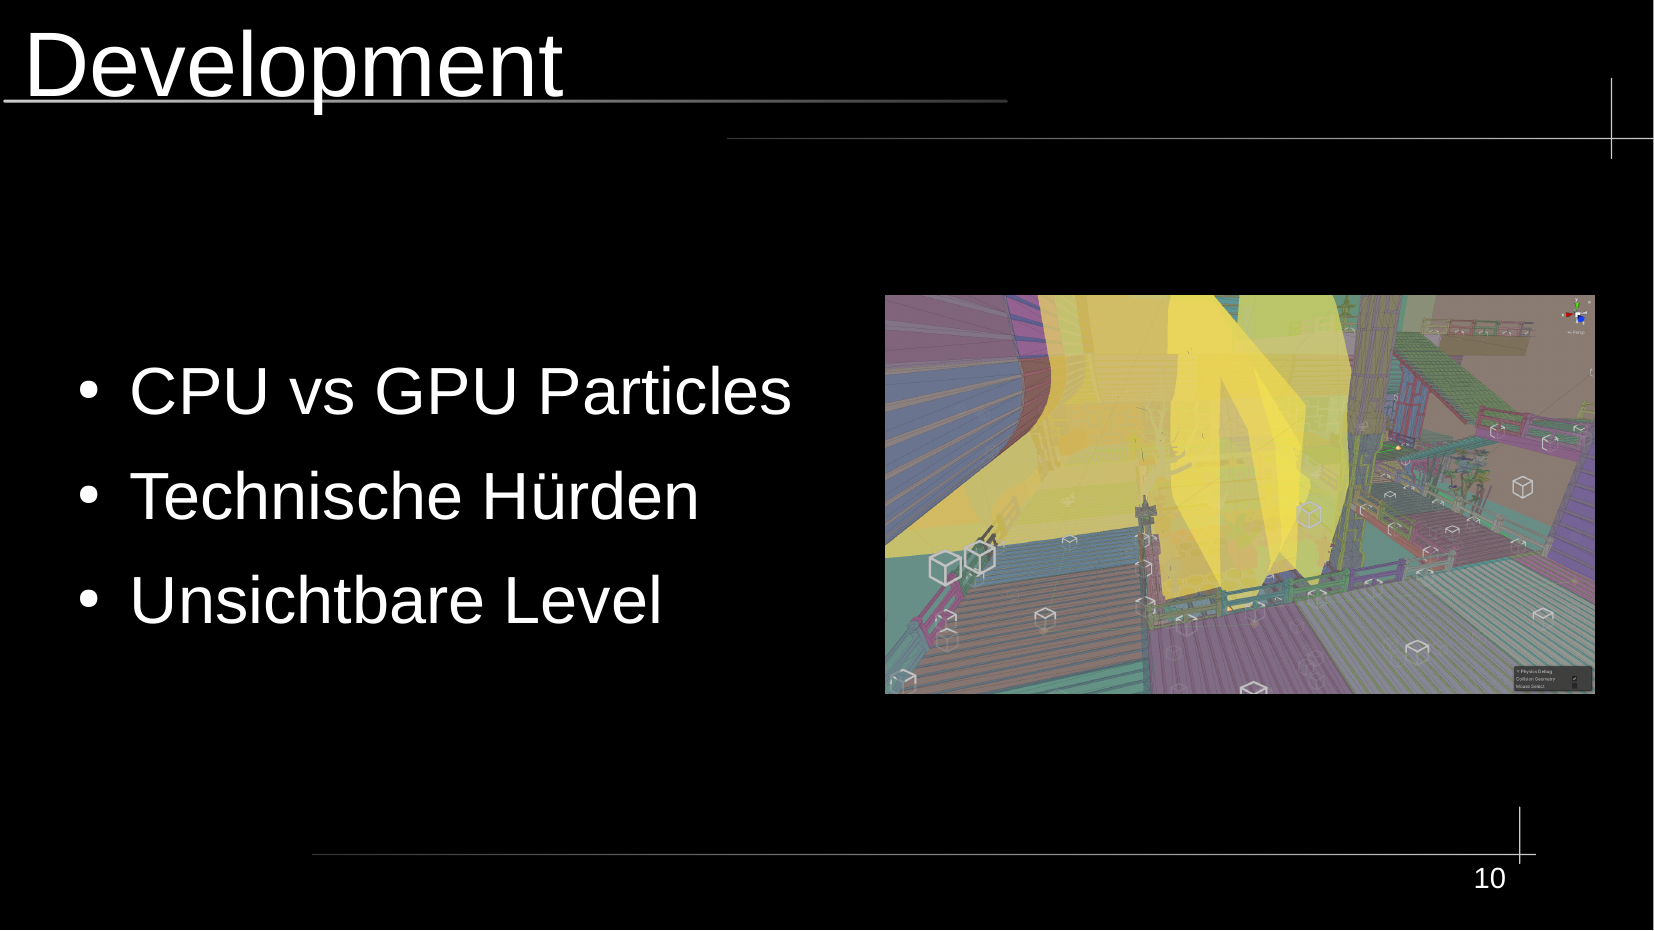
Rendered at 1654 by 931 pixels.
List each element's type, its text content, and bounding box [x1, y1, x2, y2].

title Development [23, 11, 1589, 119]
list CPU vs GPU Particles Technische Hürden Unsichtbare Level [59, 354, 1548, 894]
picture [885, 295, 1595, 694]
